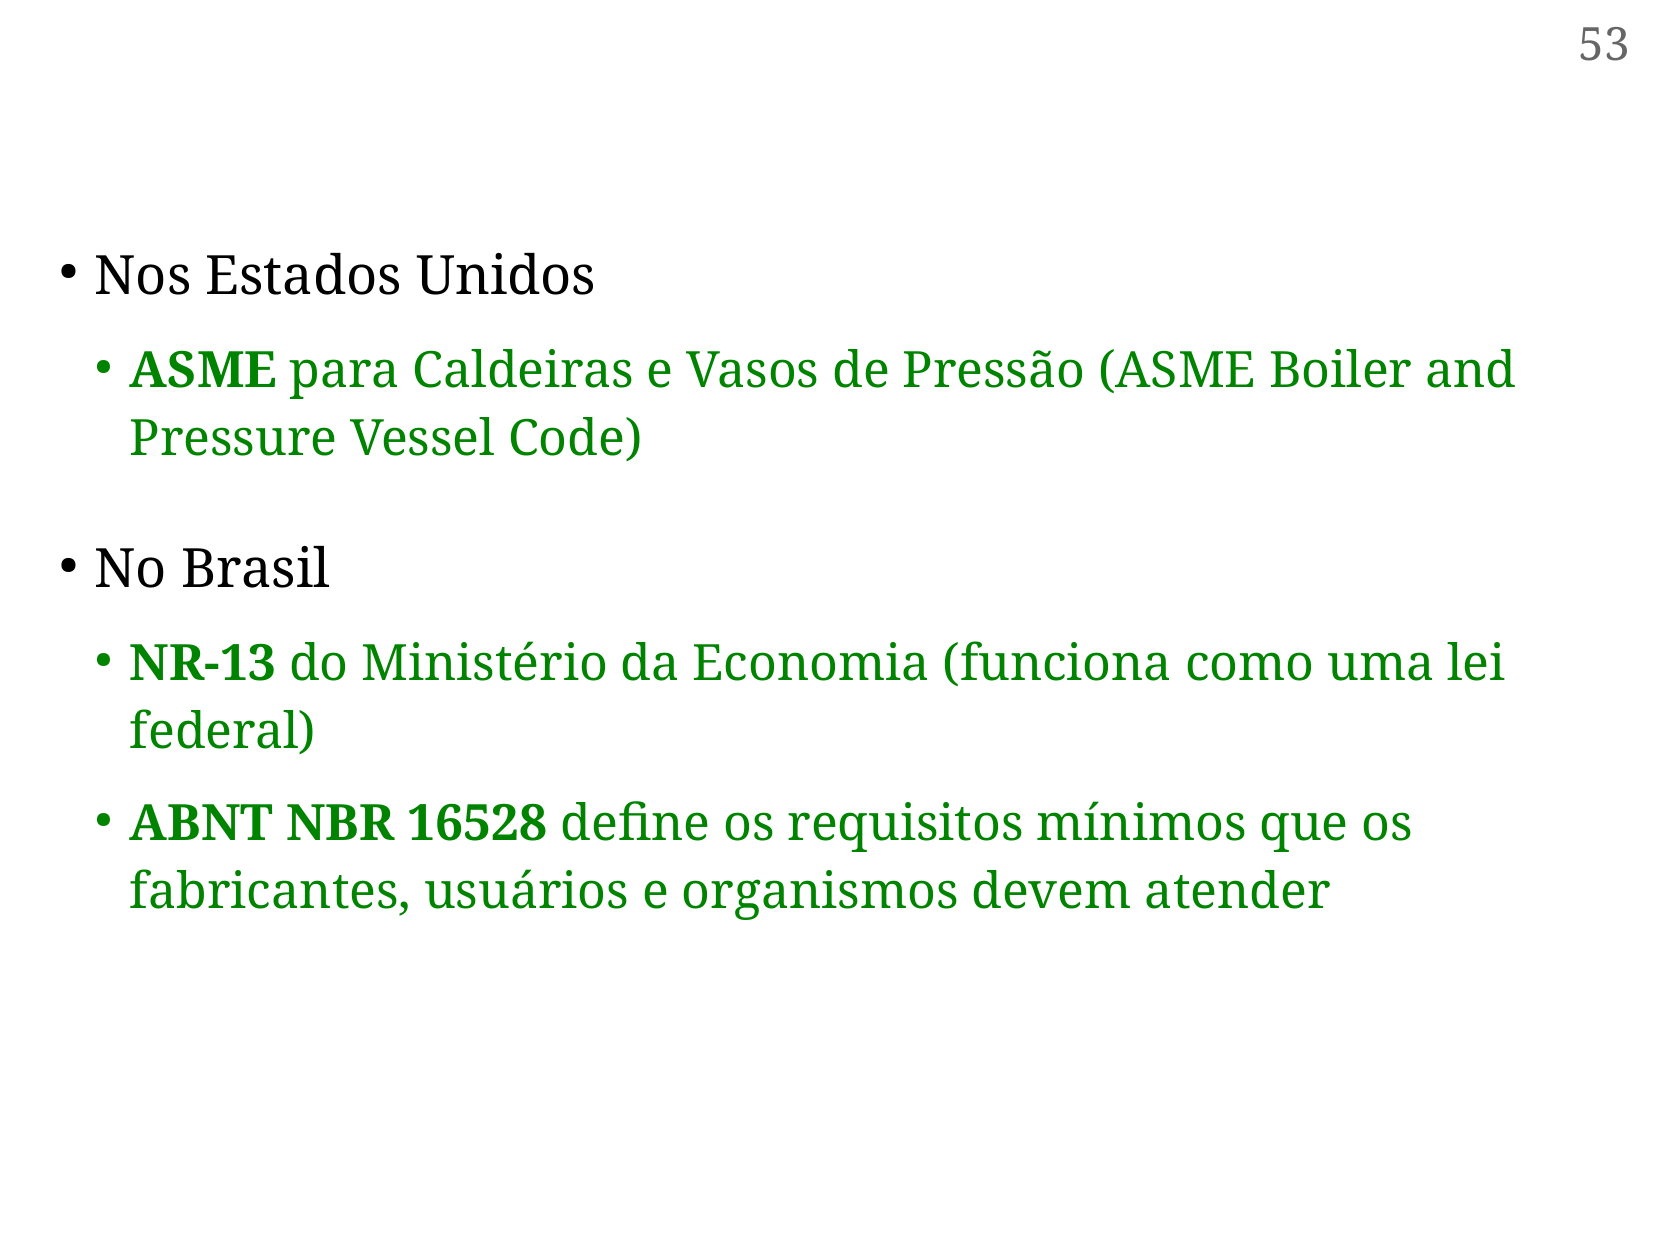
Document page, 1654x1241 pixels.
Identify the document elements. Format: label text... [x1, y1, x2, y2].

list Nos Estados Unidos ASME para Caldeiras e Vasos de Pressão (ASME Boiler and Pressure Vessel Code) No Brasil NR-13 do Ministério da Economia (funciona como uma lei federal) ABNT NBR 16528 define os requisitos mínimos que os fabricantes, usuários e organismos devem atender [59, 236, 1595, 1211]
